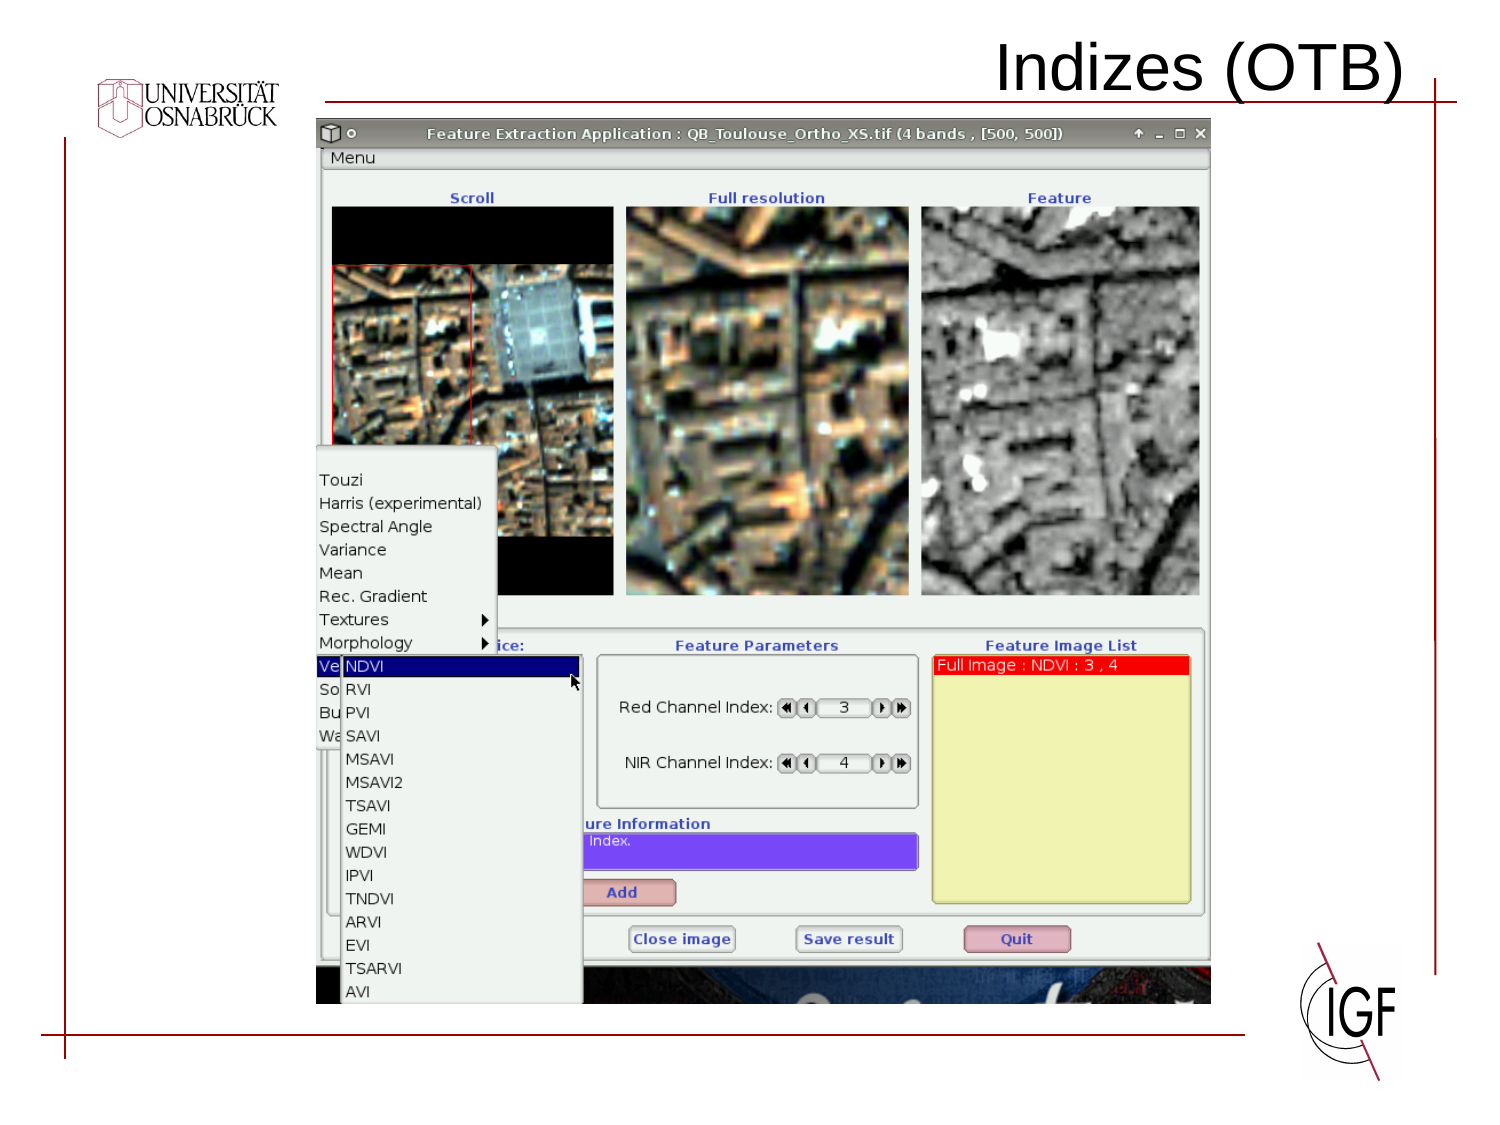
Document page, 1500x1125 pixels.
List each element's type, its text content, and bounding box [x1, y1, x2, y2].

picture [316, 118, 1211, 1004]
picture [1300, 942, 1404, 1081]
picture [97, 79, 279, 138]
title Indizes (OTB) [520, 4, 1421, 130]
